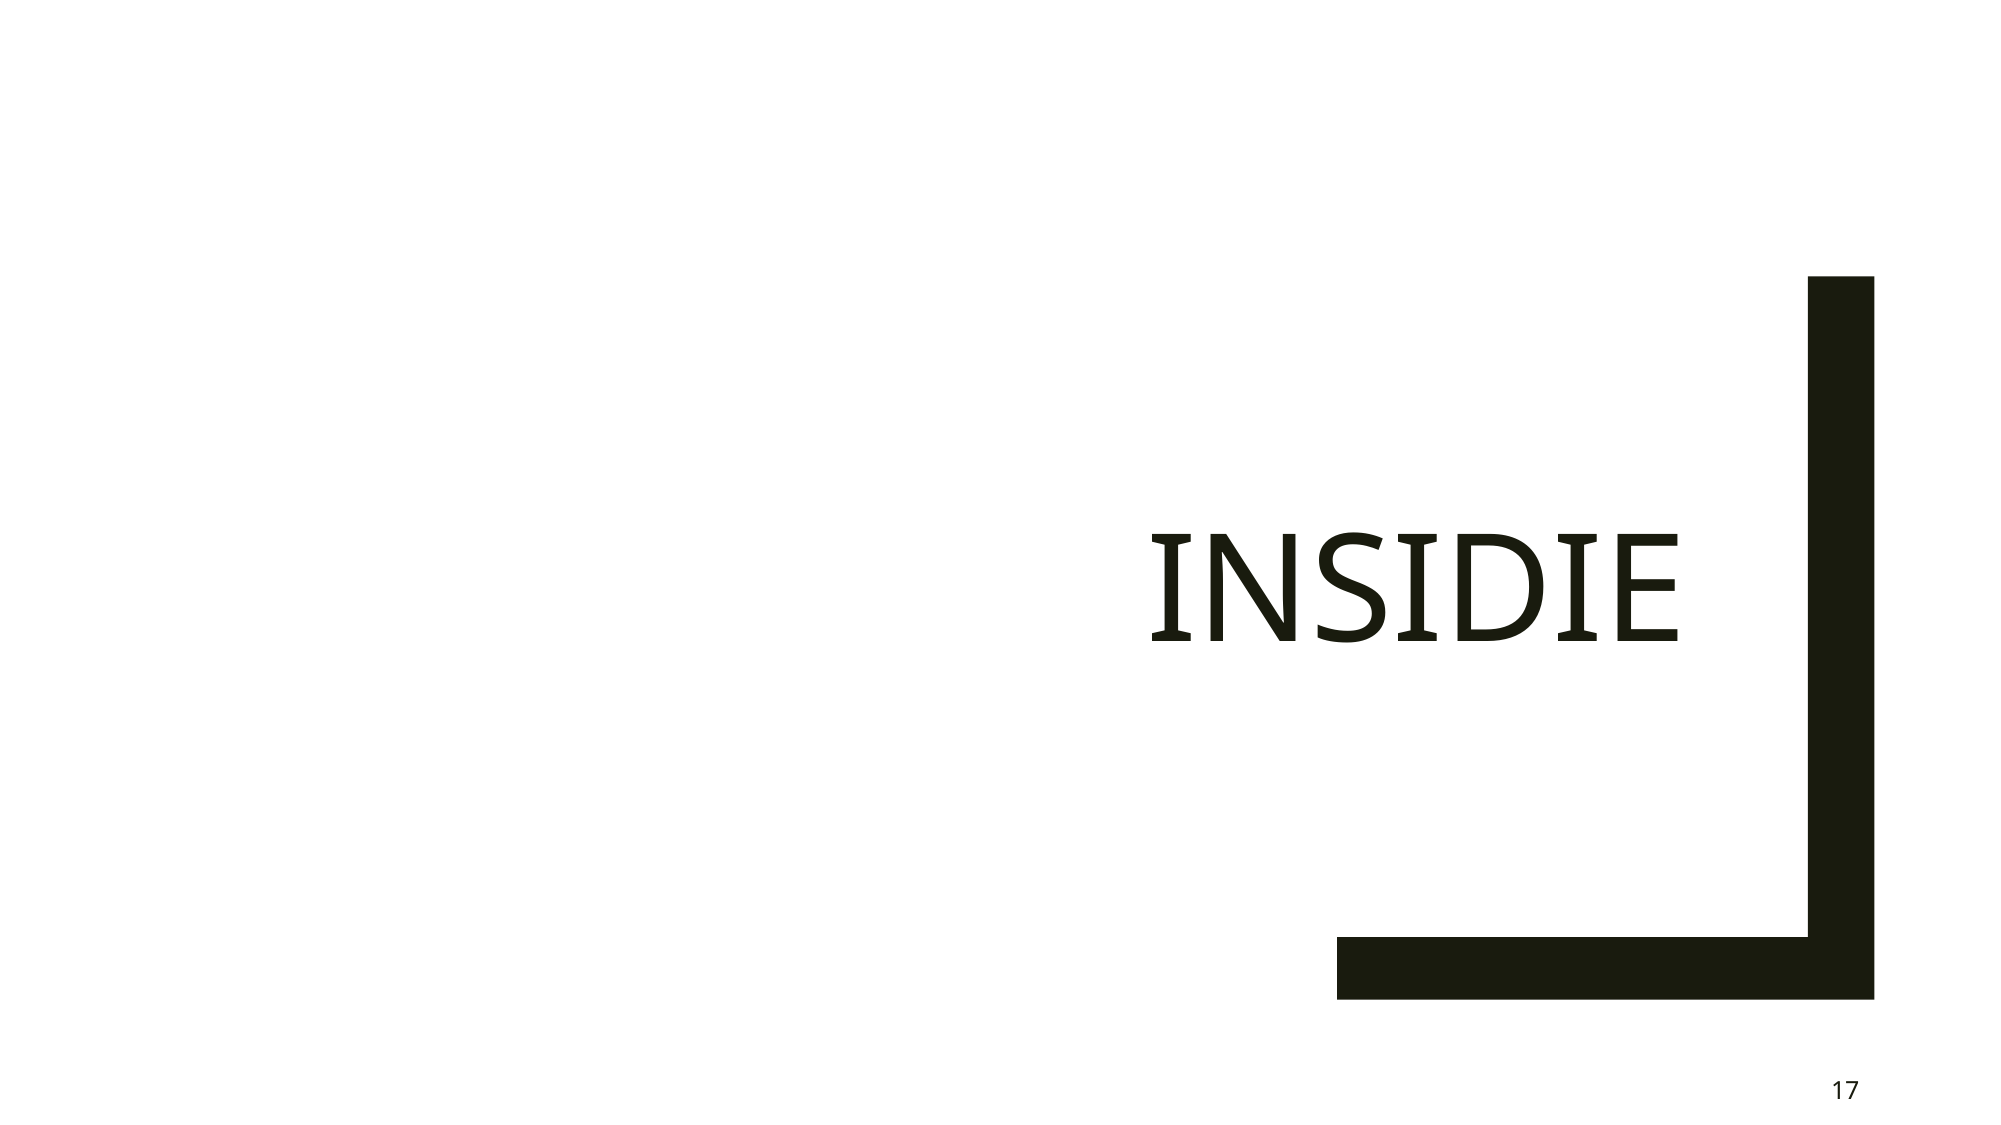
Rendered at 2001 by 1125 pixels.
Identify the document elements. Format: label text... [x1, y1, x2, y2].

slide_number <number> [1612, 1058, 1875, 1125]
title INSIDIE [125, 213, 1703, 682]
